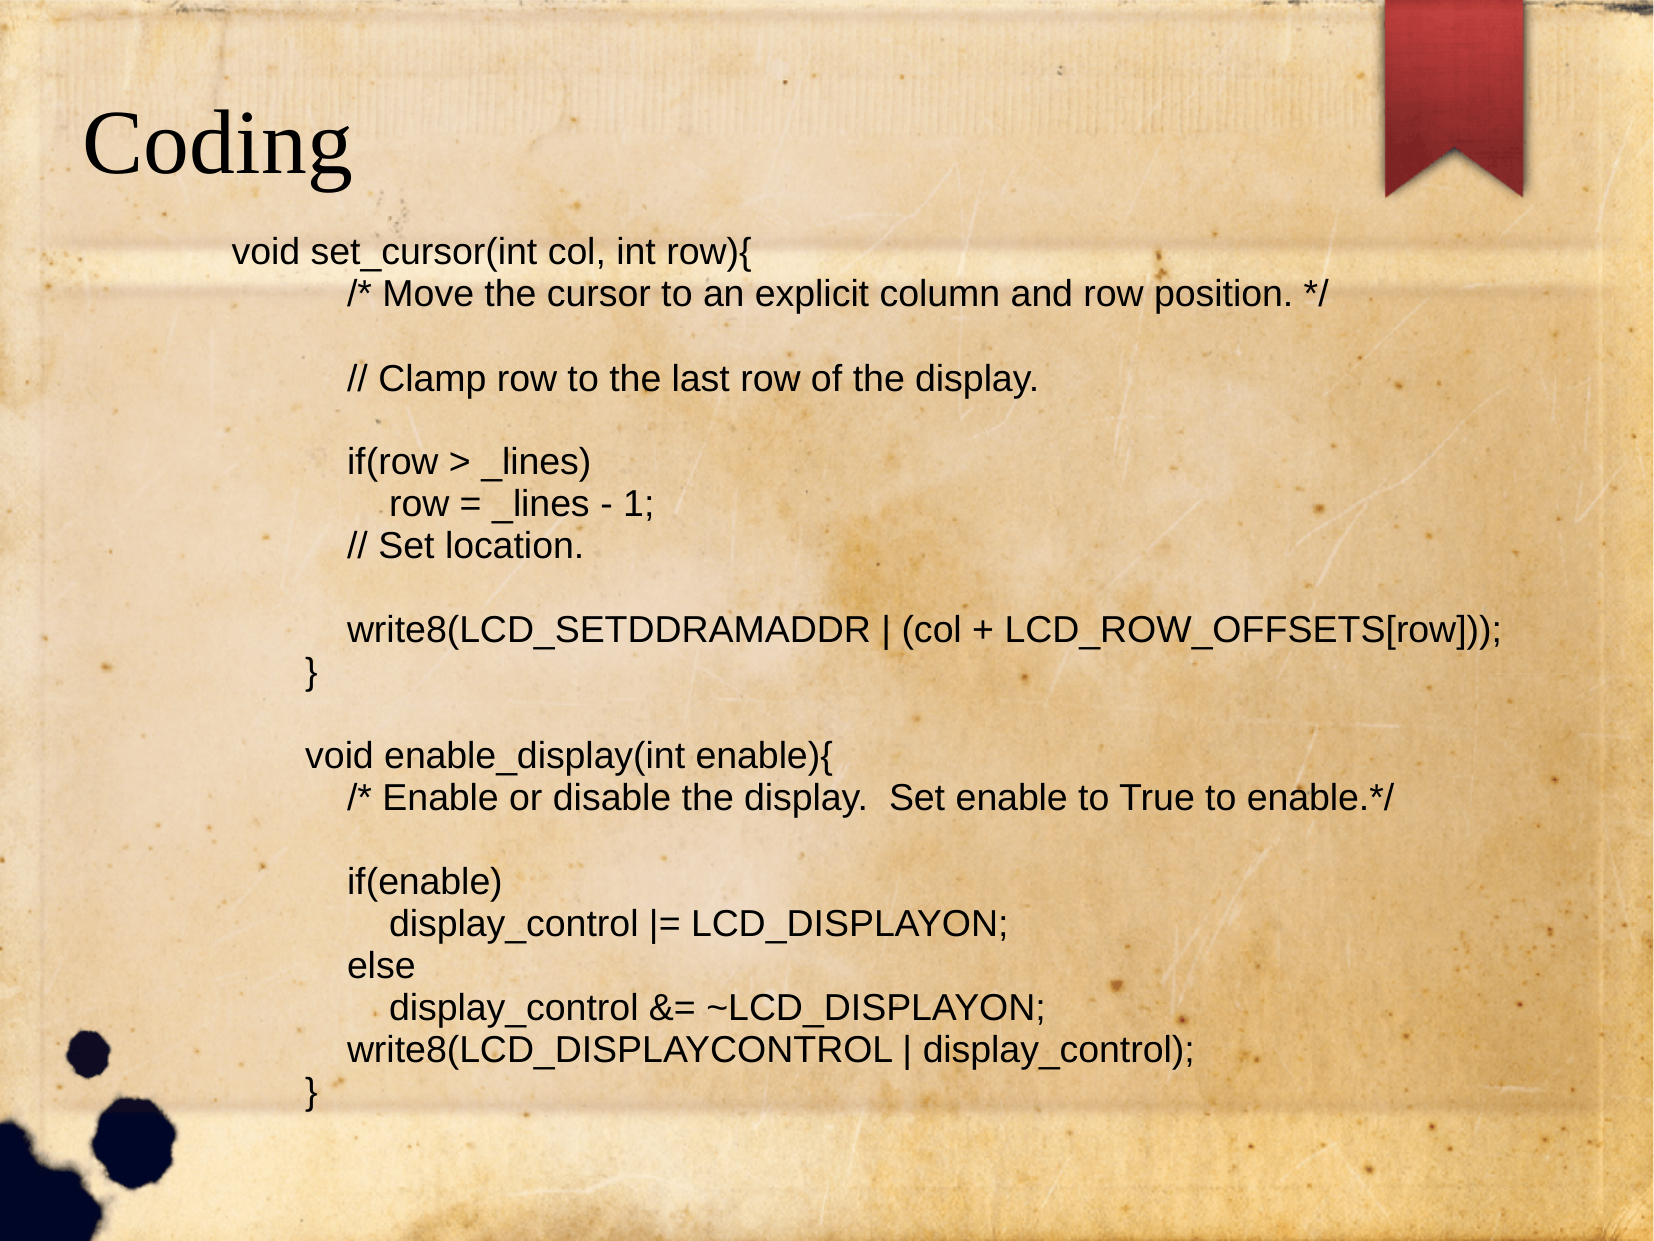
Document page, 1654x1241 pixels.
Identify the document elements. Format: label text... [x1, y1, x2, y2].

text_box void set_cursor(int col, int row){ /* Move the cursor to an explicit column and row position. */ // Clamp row to the last row of the display. if(row > _lines) row = _lines - 1; // Set location. write8(LCD_SETDDRAMADDR | (col + LCD_ROW_OFFSETS[row])); } void enable_display(int enable){ /* Enable or disable the display. Set enable to True to enable.*/ if(enable) display_control |= LCD_DISPLAYON; else display_control &= ~LCD_DISPLAYON; write8(LCD_DISPLAYCONTROL | display_control); } [206, 223, 1519, 1121]
title Coding [82, 49, 1347, 237]
picture [0, 0, 1654, 1241]
